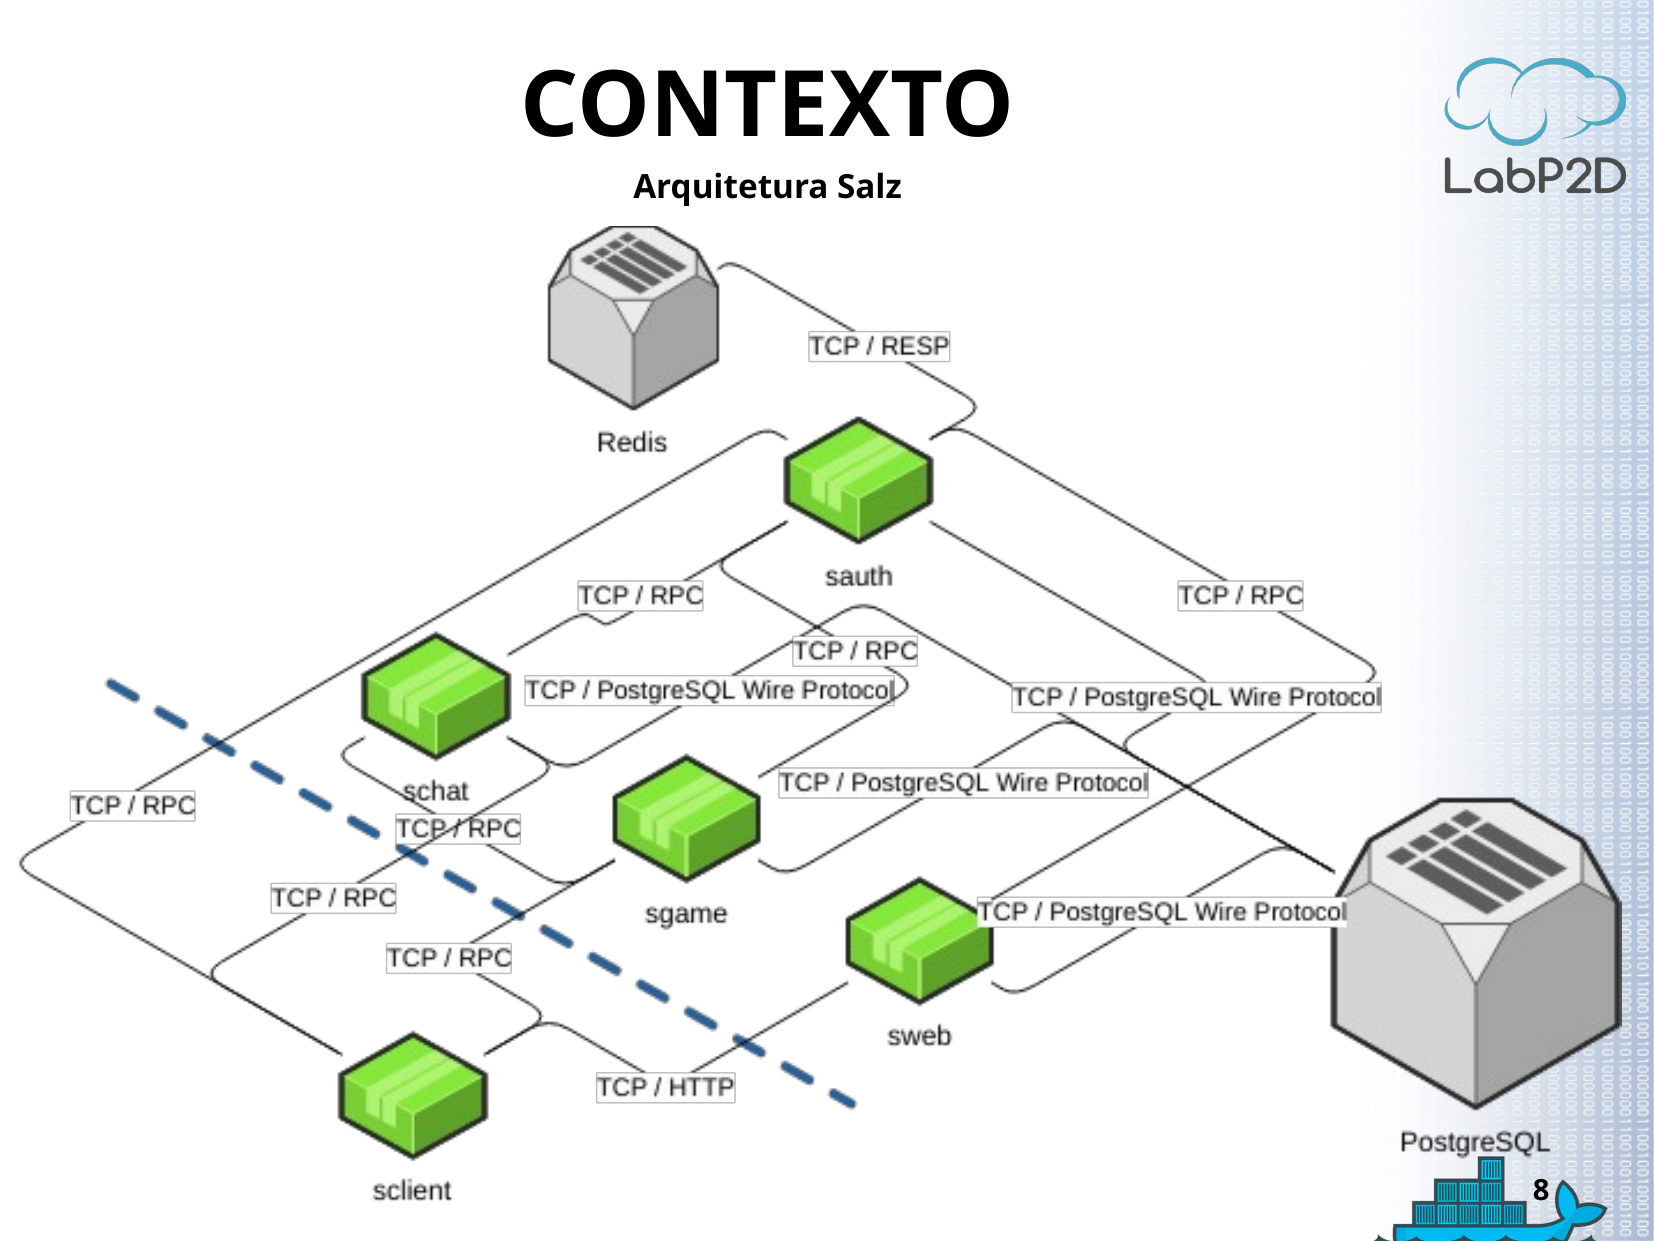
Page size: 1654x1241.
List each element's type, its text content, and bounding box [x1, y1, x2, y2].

picture [1498, 1236, 1515, 1241]
title CONTEXTO Arquitetura Salz [82, 19, 1453, 226]
picture [1455, 1237, 1472, 1241]
picture [11, 1, 1654, 1241]
